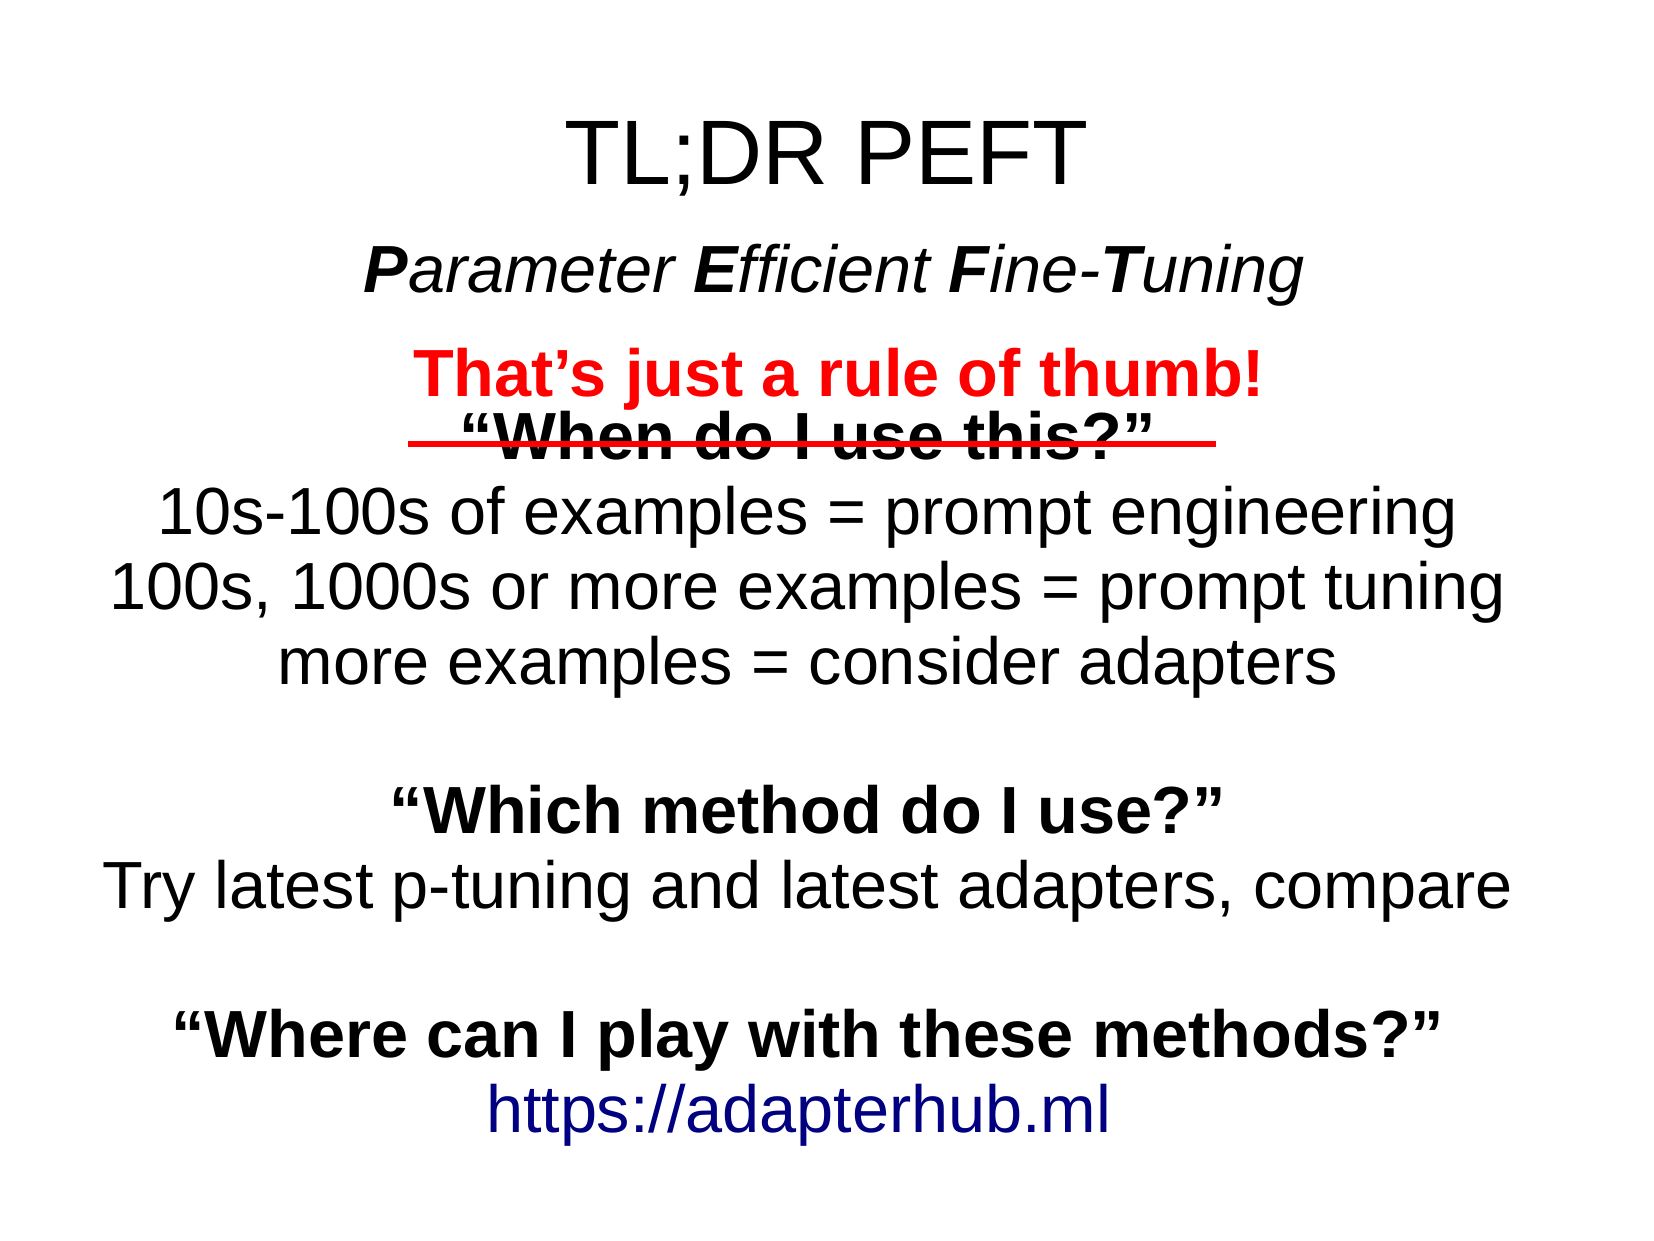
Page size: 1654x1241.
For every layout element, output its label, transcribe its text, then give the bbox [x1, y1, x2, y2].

subtitle Parameter Efficient Fine-Tuning [90, 222, 1579, 317]
text_box “When do I use this?” 10s-100s of examples = prompt engineering 100s, 1000s or more examples = prompt tuning more examples = consider adapters “Which method do I use?” Try latest p-tuning and latest adapters, compare “Where can I play with these methods?” https://adapterhub.ml [69, 392, 1547, 1155]
title TL;DR PEFT [82, 49, 1571, 257]
text_box That’s just a rule of thumb! [366, 328, 1313, 493]
